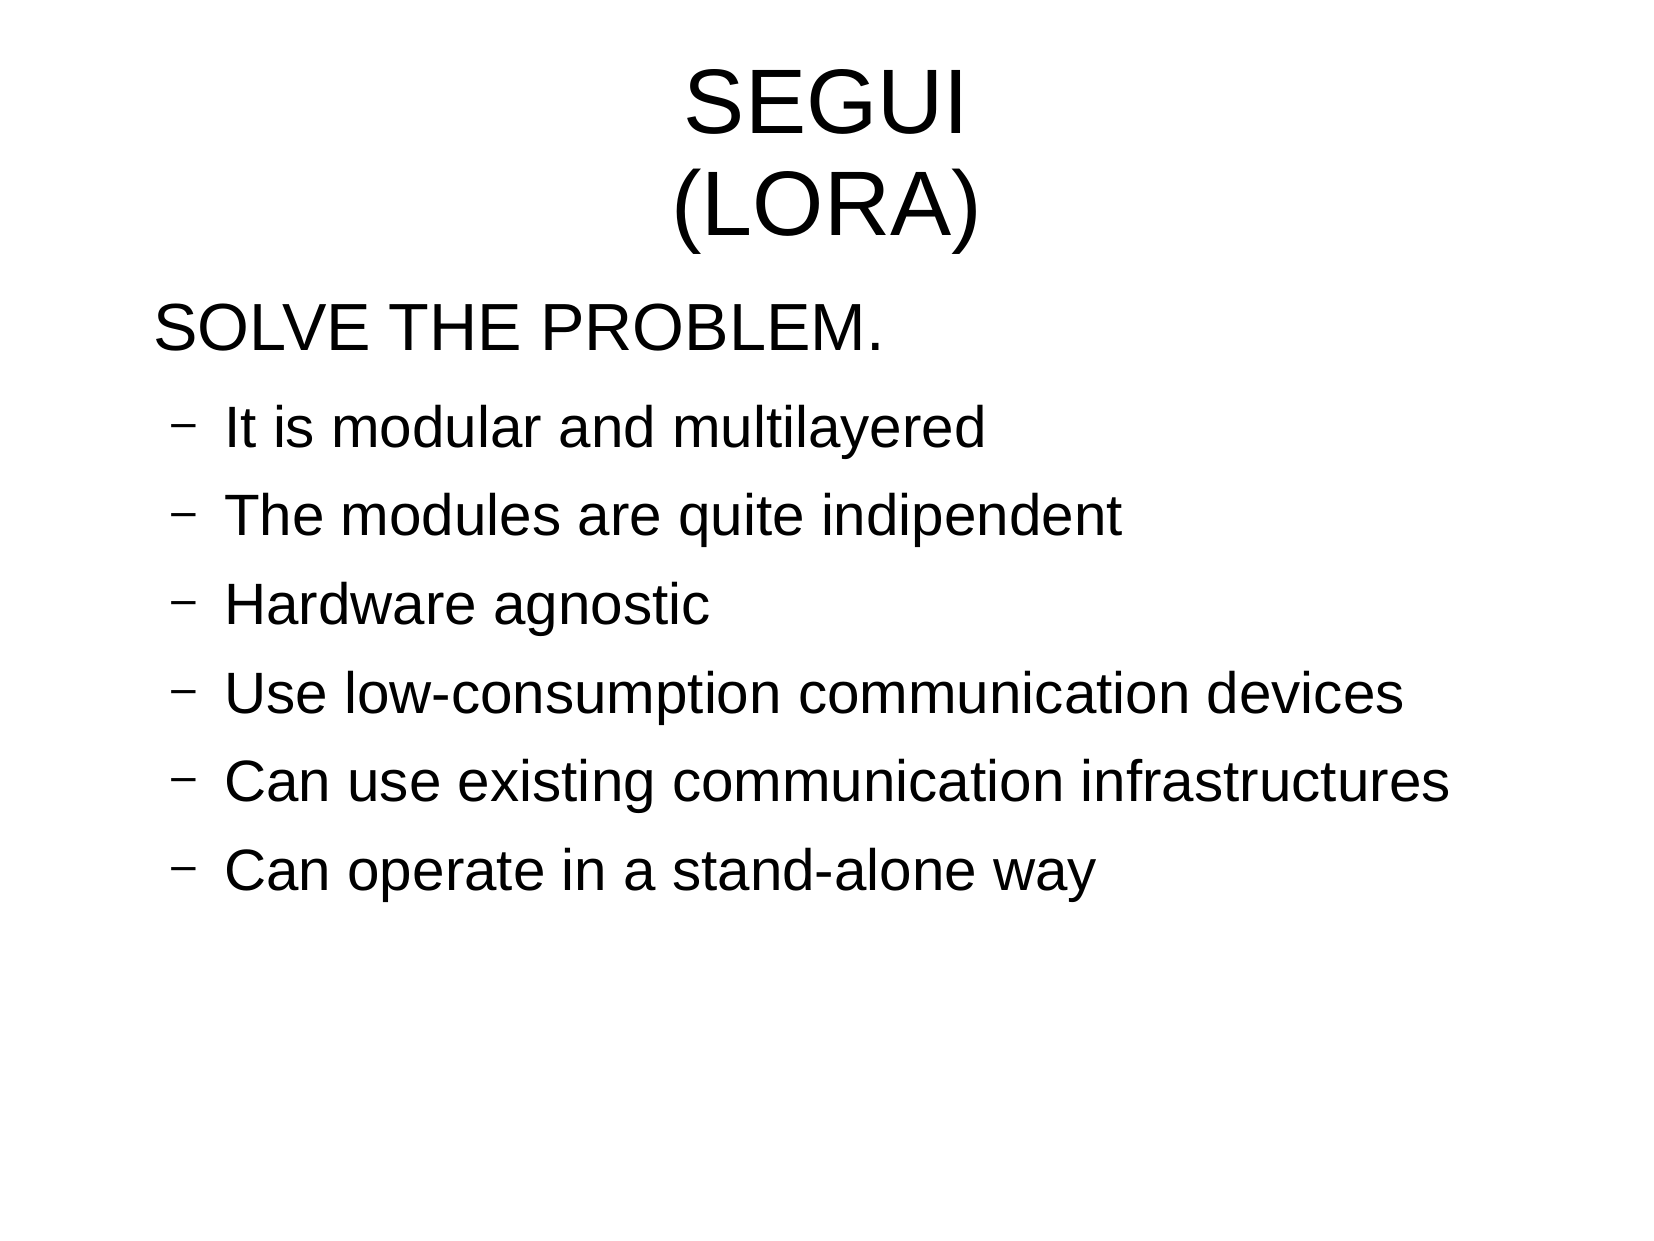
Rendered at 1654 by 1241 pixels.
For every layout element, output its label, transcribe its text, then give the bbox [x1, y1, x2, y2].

list SOLVE THE PROBLEM. It is modular and multilayered The modules are quite indipendent Hardware agnostic Use low-consumption communication devices Can use existing communication infrastructures Can operate in a stand-alone way [82, 290, 1571, 1010]
title SEGUI (LORA) [82, 49, 1571, 257]
